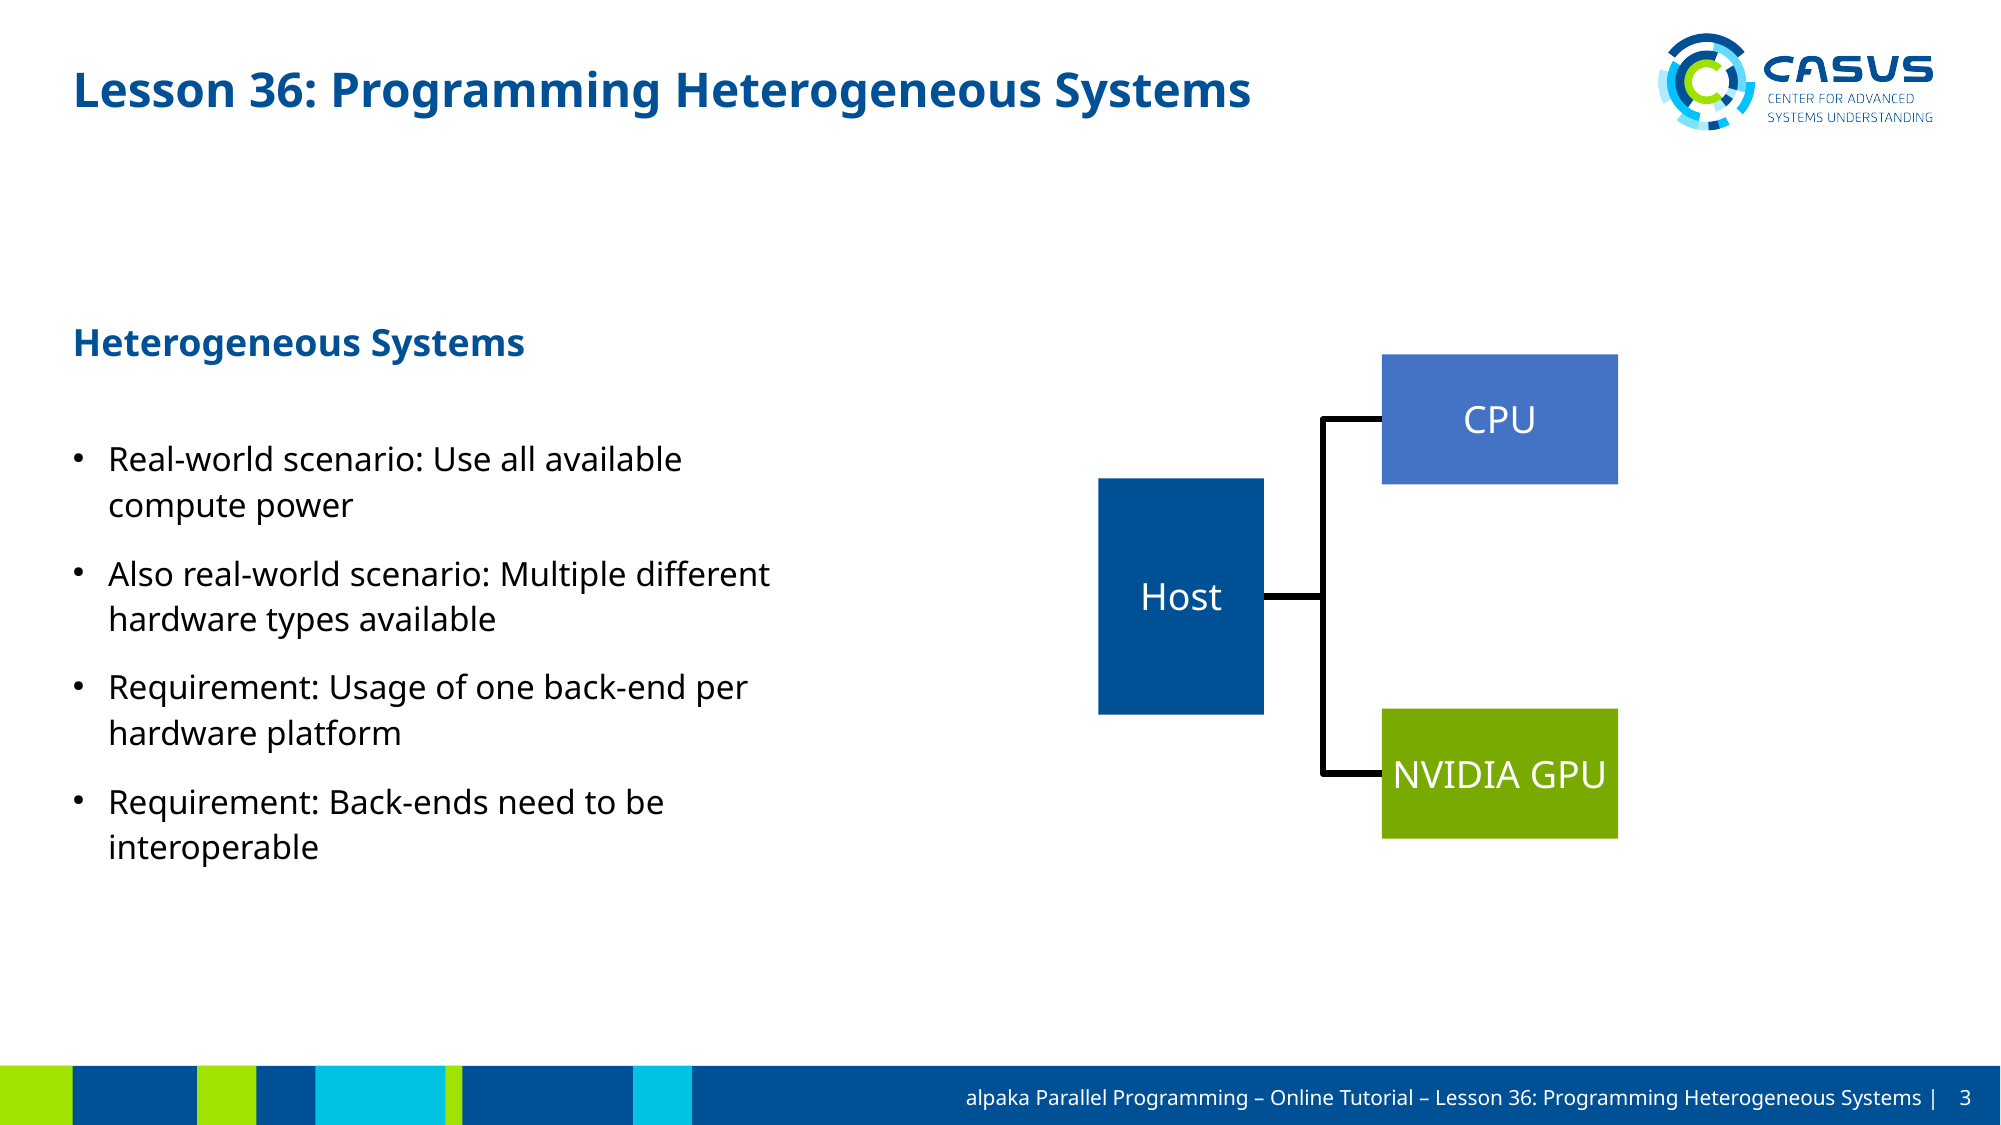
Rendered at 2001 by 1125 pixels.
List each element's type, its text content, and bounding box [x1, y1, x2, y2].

title Lesson 36: Programming Heterogeneous Systems [72, 54, 1620, 123]
picture [1658, 33, 1933, 131]
list Heterogeneous Systems Real-world scenario: Use all available compute power Also real-world scenario: Multiple different hardware types available Requirement: Usage of one back-end per hardware platform Requirement: Back-ends need to be interoperable [72, 316, 828, 979]
text_box CPU [1381, 354, 1619, 485]
text_box Host [1098, 478, 1264, 715]
text_box NVIDIA GPU [1381, 708, 1619, 839]
